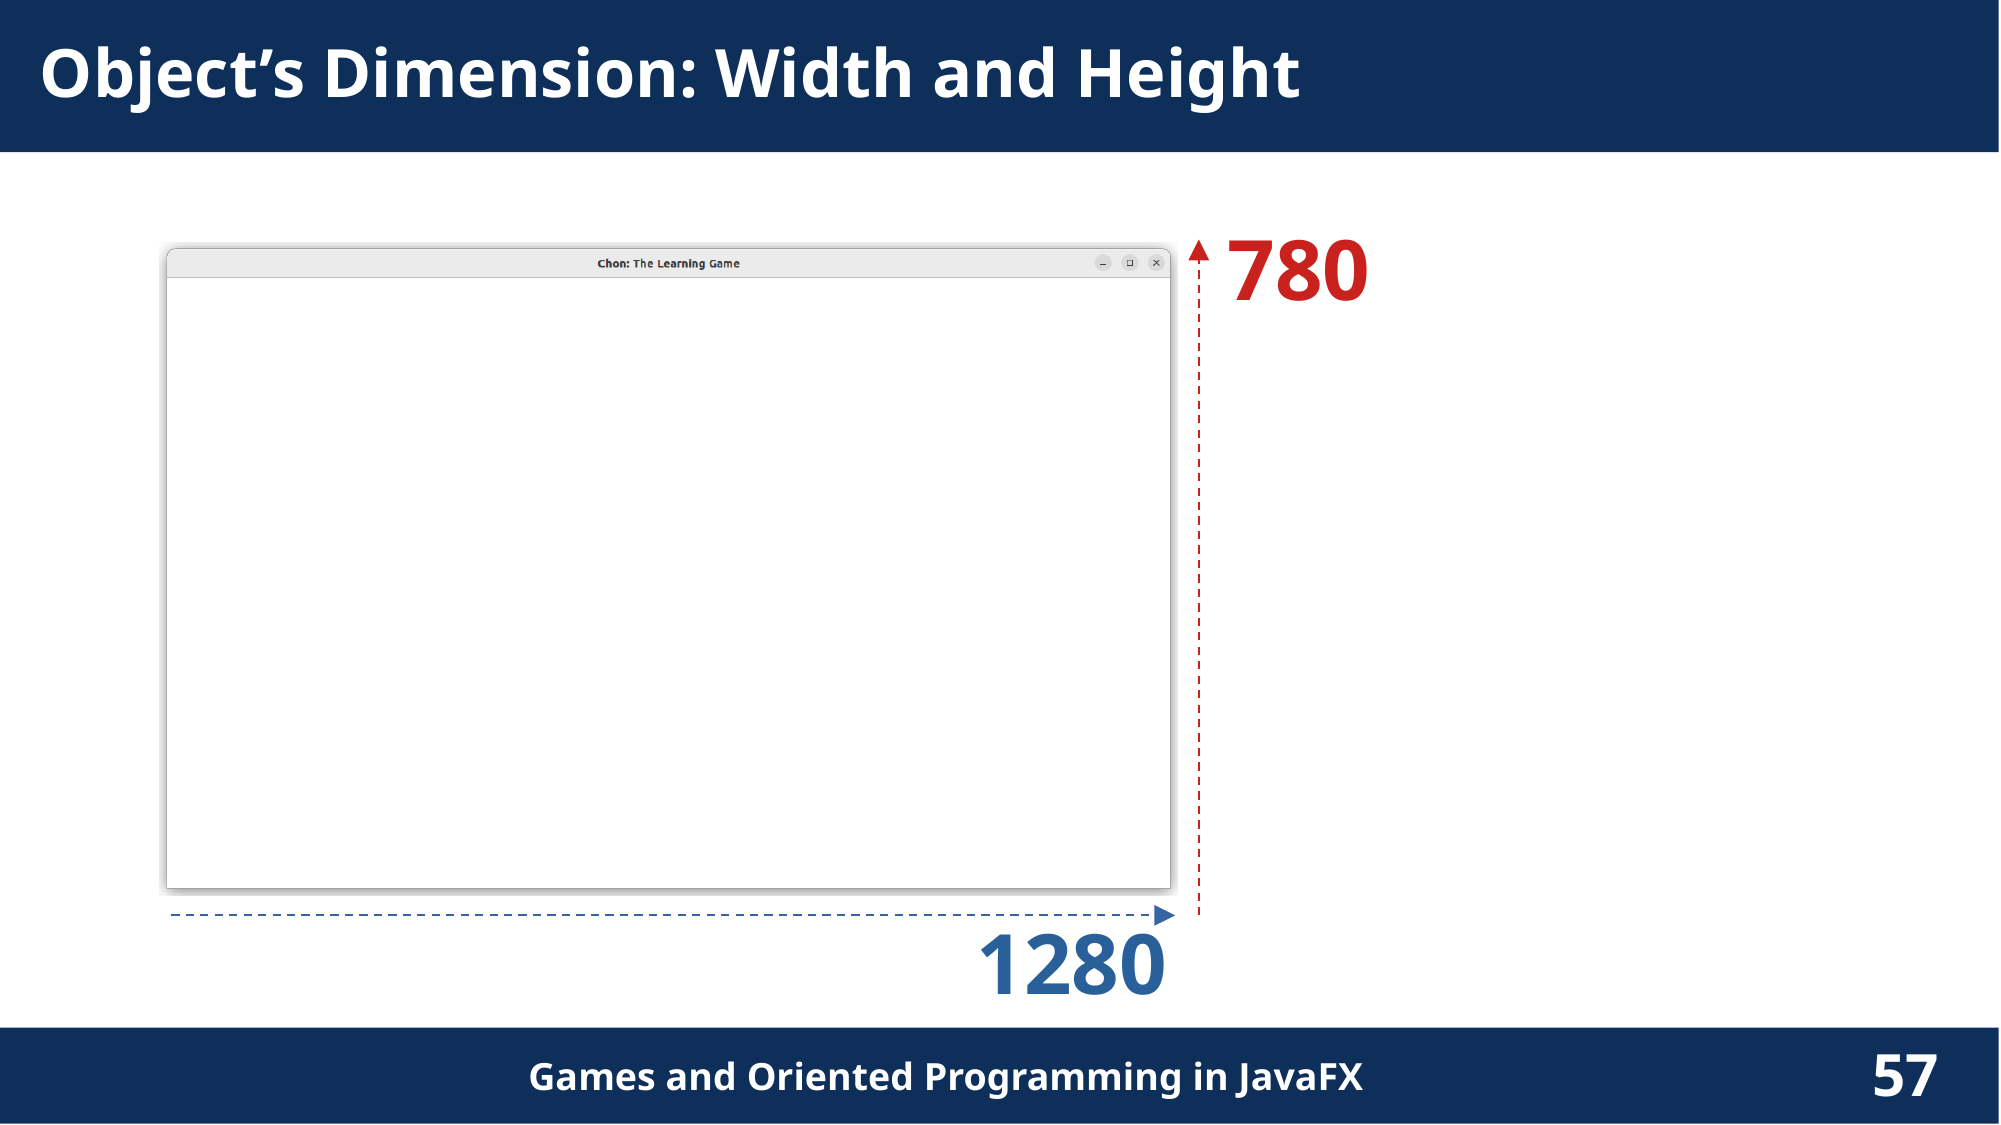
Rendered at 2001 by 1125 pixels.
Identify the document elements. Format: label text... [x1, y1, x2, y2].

text_box Object’s Dimension: Width and Height [25, 23, 1999, 119]
text_box 1280 [938, 903, 1205, 1019]
picture [159, 242, 1178, 897]
text_box 780 [1204, 210, 1394, 325]
